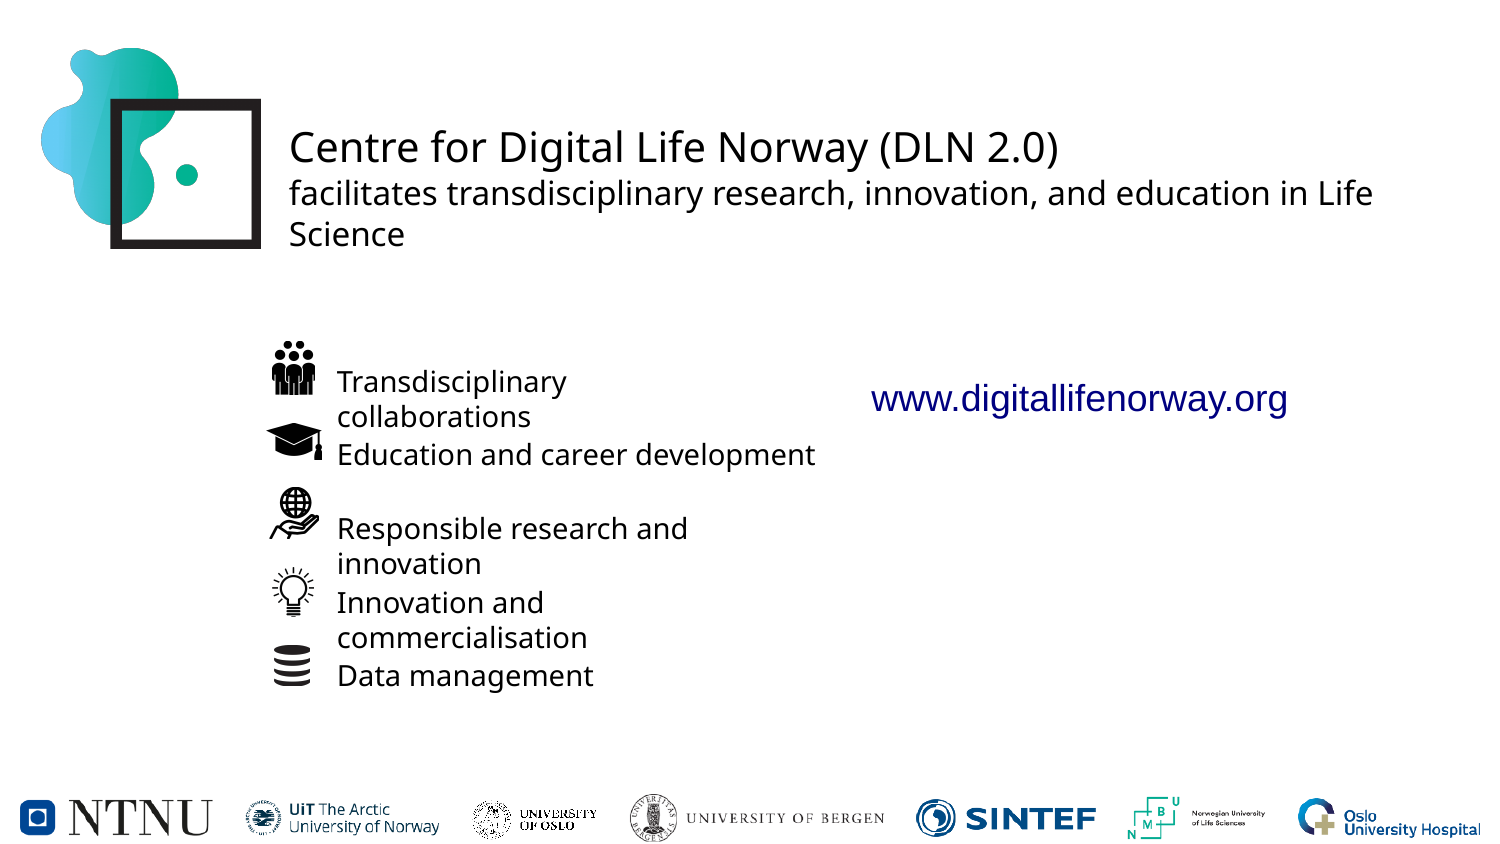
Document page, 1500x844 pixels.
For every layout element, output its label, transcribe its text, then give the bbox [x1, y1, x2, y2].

text_box Transdisciplinary collaborations [325, 357, 742, 403]
text_box Responsible research and innovation [325, 504, 808, 551]
picture [20, 794, 1480, 842]
text_box Education and career development [325, 431, 843, 477]
picture [274, 645, 310, 686]
picture [272, 341, 315, 395]
text_box Data management [325, 652, 801, 698]
picture [269, 487, 319, 539]
text_box Innovation and commercialisation [325, 578, 793, 624]
text_box Centre for Digital Life Norway (DLN 2.0) facilitates transdisciplinary research, innovation, and education in Life Science [277, 39, 1443, 261]
picture [272, 567, 314, 617]
picture [41, 48, 261, 249]
picture [266, 423, 322, 460]
text_box www.digitallifenorway.org [860, 368, 1398, 415]
